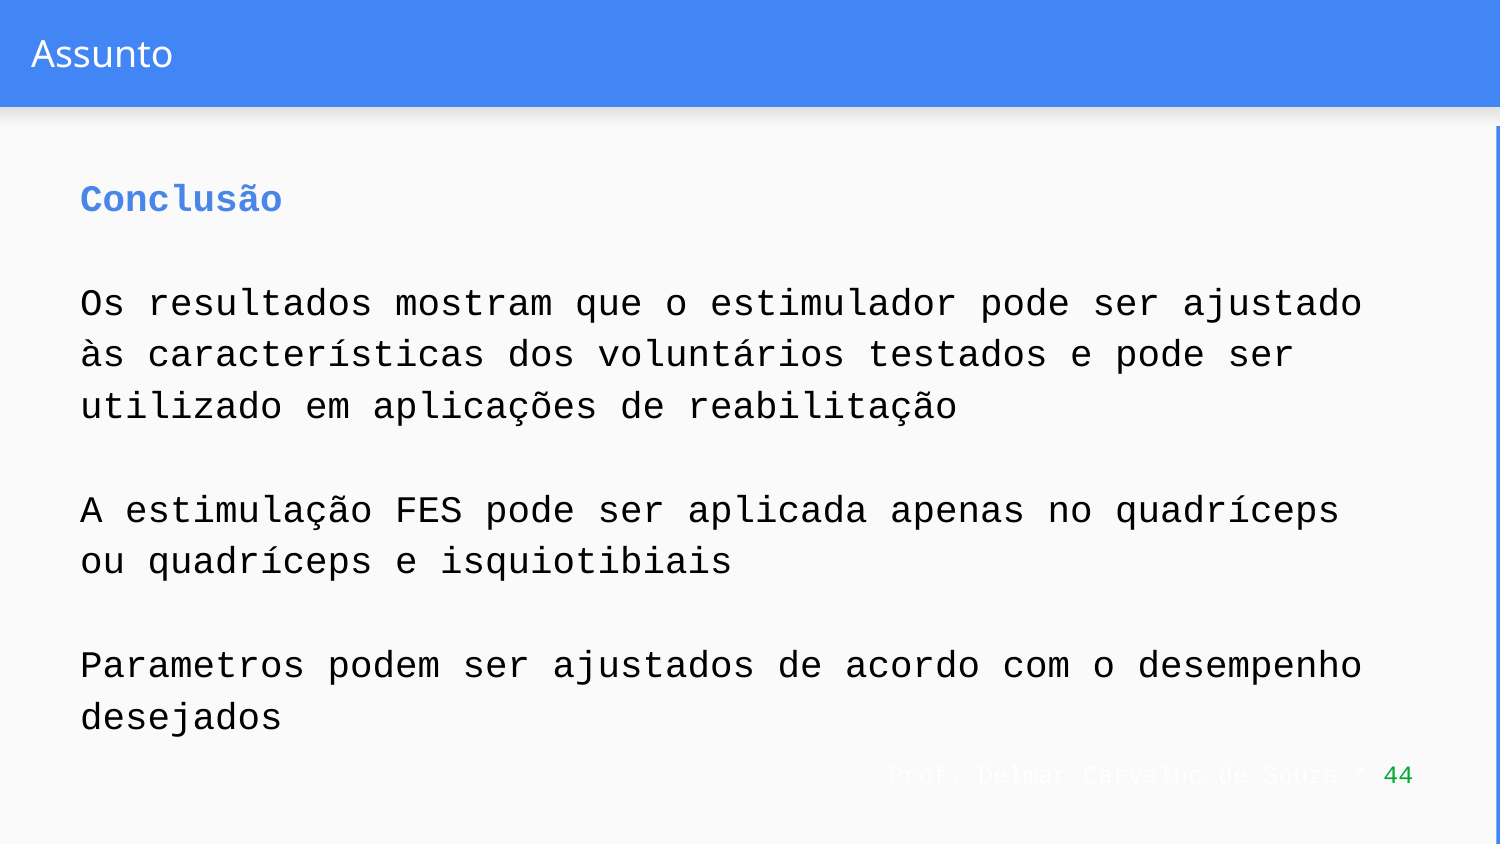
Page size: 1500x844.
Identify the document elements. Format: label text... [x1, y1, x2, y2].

title Assunto [16, 2, 1464, 102]
text_box Conclusão Os resultados mostram que o estimulador pode ser ajustado às características dos voluntários testados e pode ser utilizado em aplicações de reabilitação A estimulação FES pode ser aplicada apenas no quadríceps ou quadríceps e isquiotibiais Parametros podem ser ajustados de acordo com o desempenho desejados [40, 152, 1447, 780]
